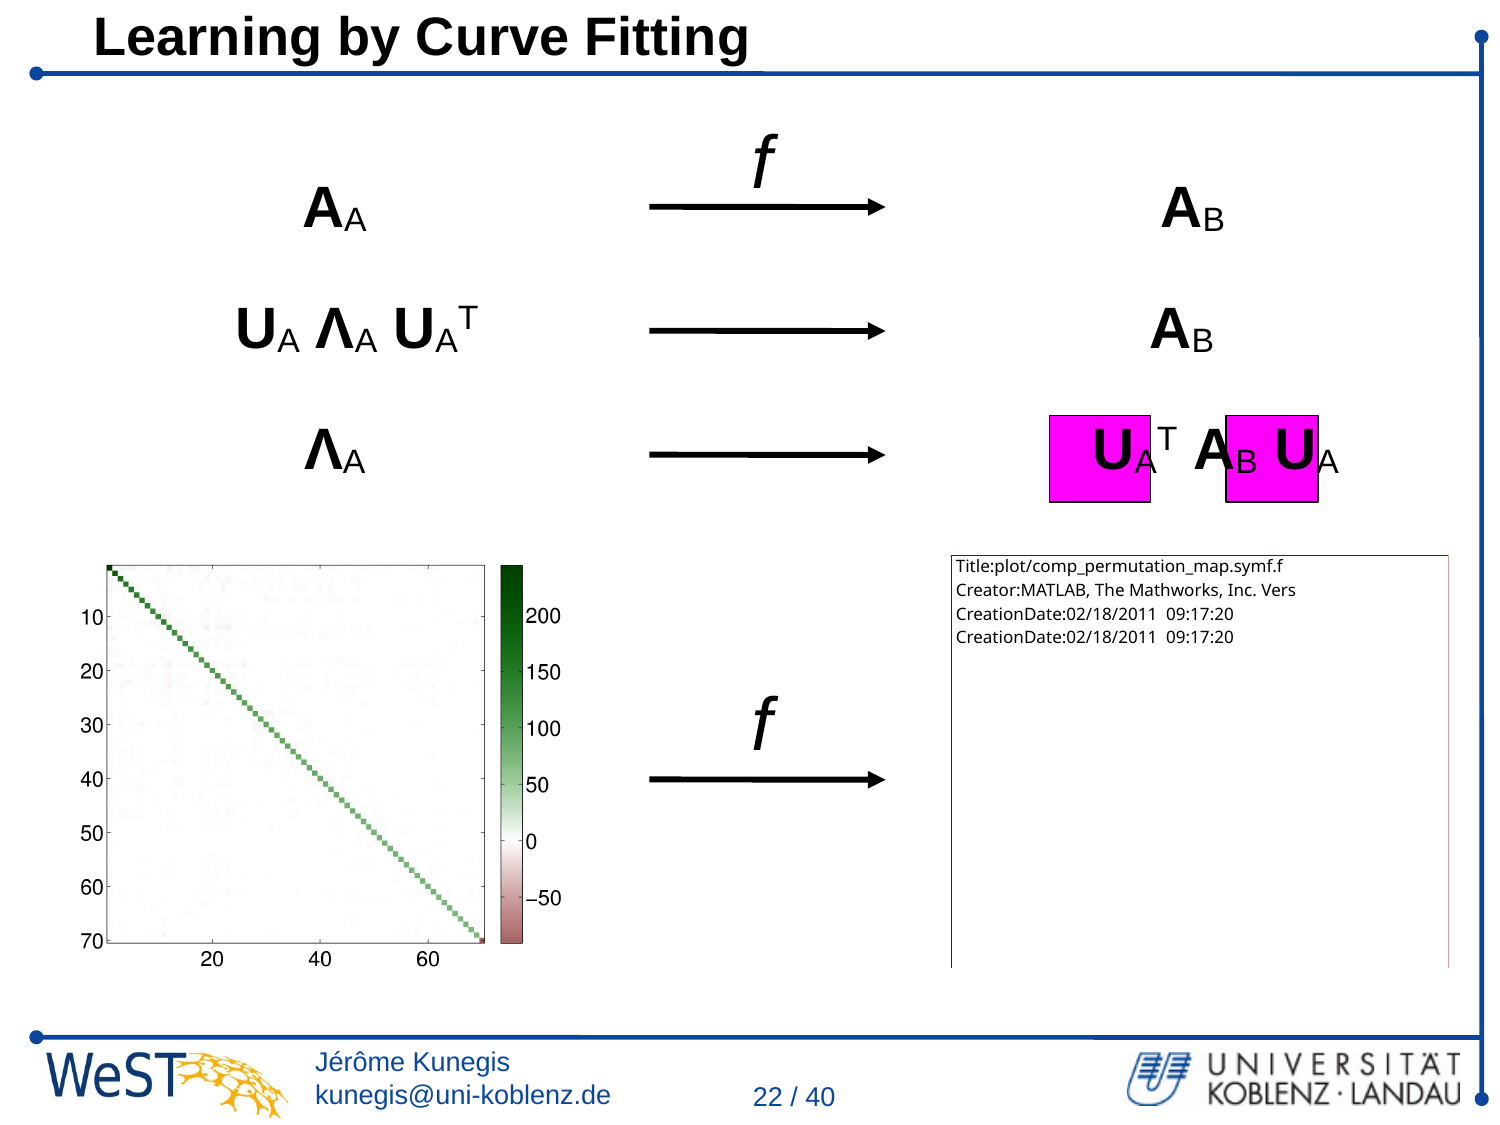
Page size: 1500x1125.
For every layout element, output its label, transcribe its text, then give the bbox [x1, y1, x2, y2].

text_box f [737, 667, 788, 773]
text_box AA [351, 211, 360, 222]
text_box AB [1146, 161, 1218, 247]
text_box Learning by Curve Fitting [78, 0, 1477, 74]
text_box UA ΛA UAT [220, 282, 427, 368]
text_box [1049, 415, 1151, 502]
picture [950, 553, 1449, 968]
text_box [1225, 415, 1319, 502]
text_box AB [1009, 282, 1355, 368]
text_box UAT AB UA [1077, 403, 1287, 489]
picture [79, 553, 568, 969]
text_box AB [1208, 220, 1218, 228]
text_box ΛA [349, 453, 358, 464]
picture [1127, 1052, 1460, 1106]
text_box ΛA [289, 403, 358, 489]
text_box AA [287, 161, 360, 247]
picture [41, 1046, 302, 1118]
text_box AB [1208, 210, 1218, 218]
text_box f [737, 106, 788, 212]
